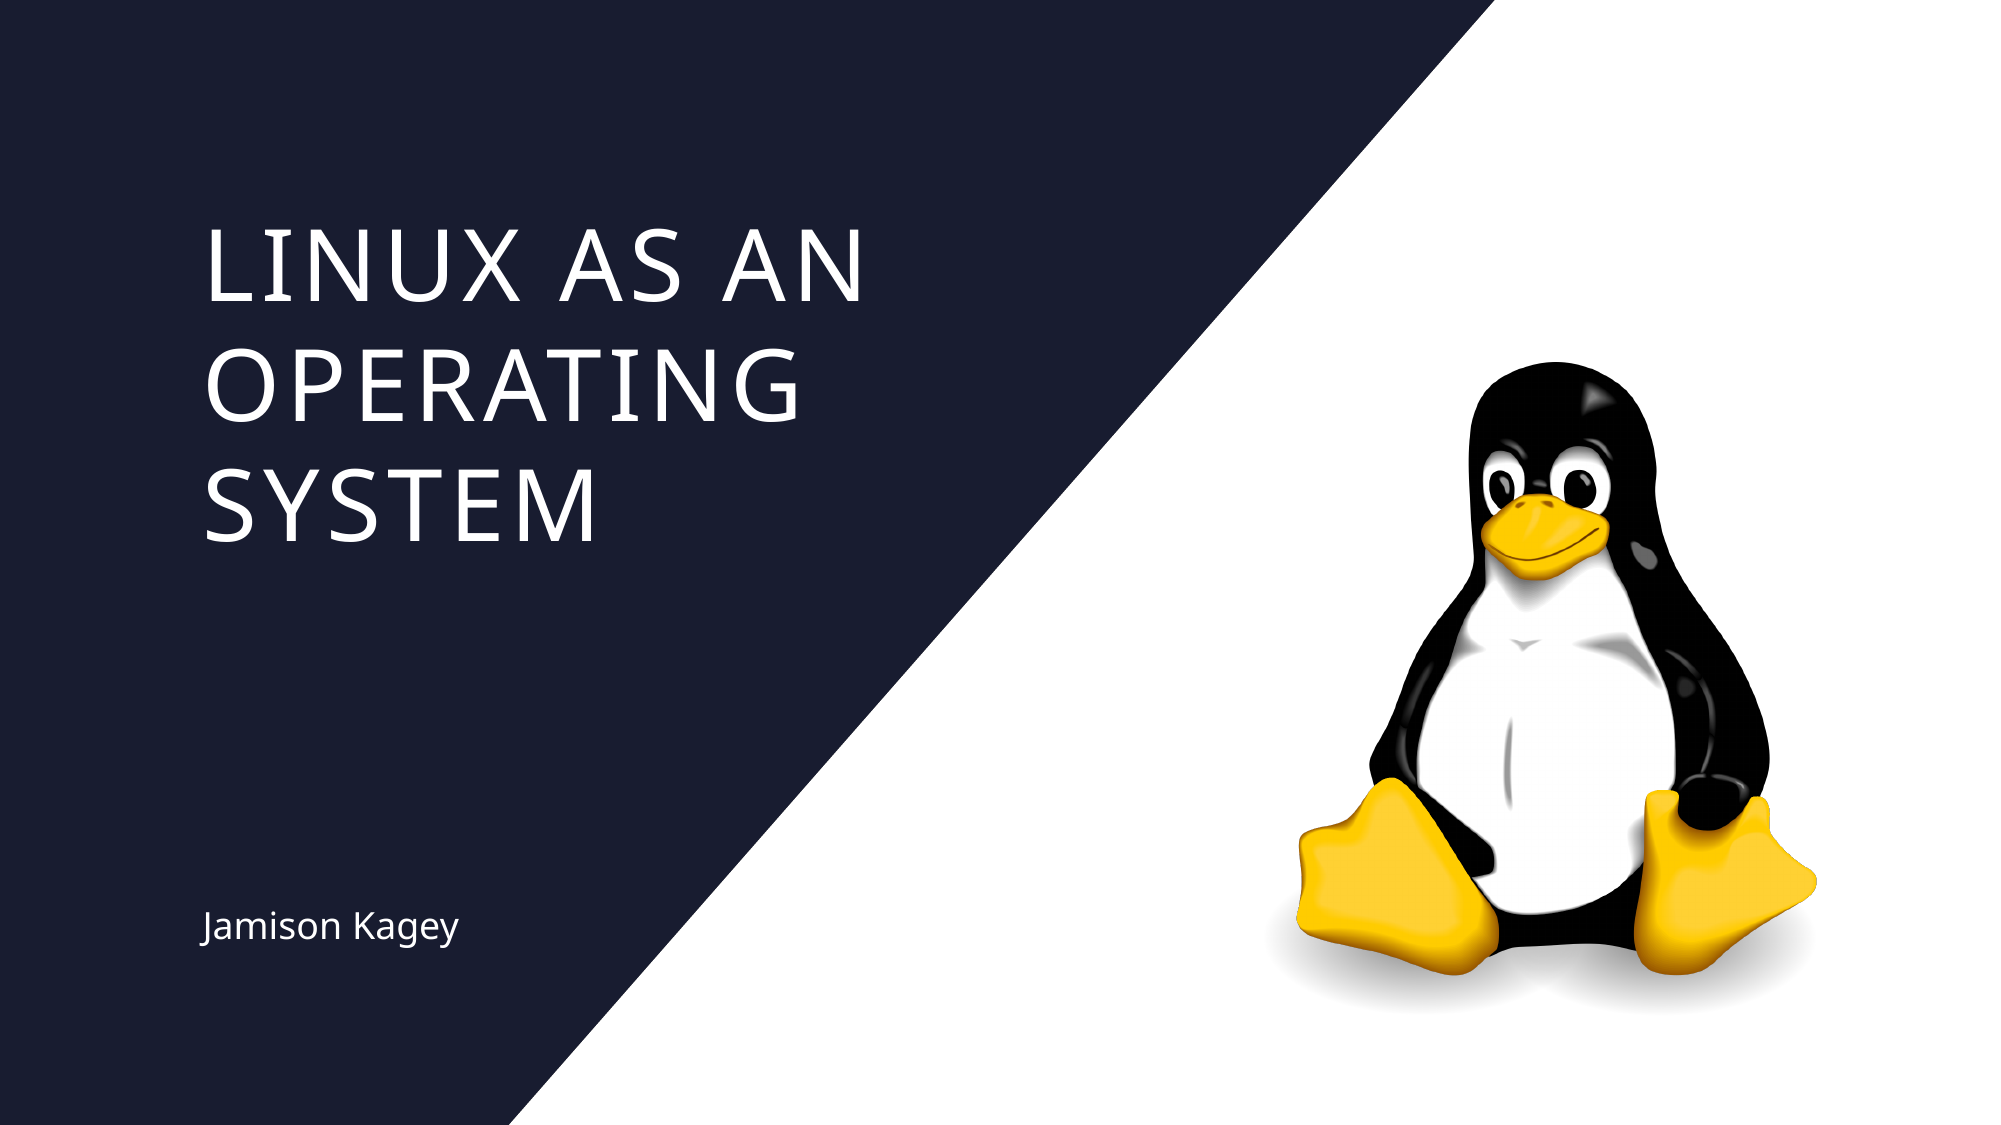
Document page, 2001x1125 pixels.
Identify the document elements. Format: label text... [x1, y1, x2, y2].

picture [1259, 362, 1818, 1020]
text_box [0, 0, 2000, 1125]
subtitle Jamison Kagey [187, 693, 645, 955]
title Linux as an Operating System [187, 193, 1000, 639]
